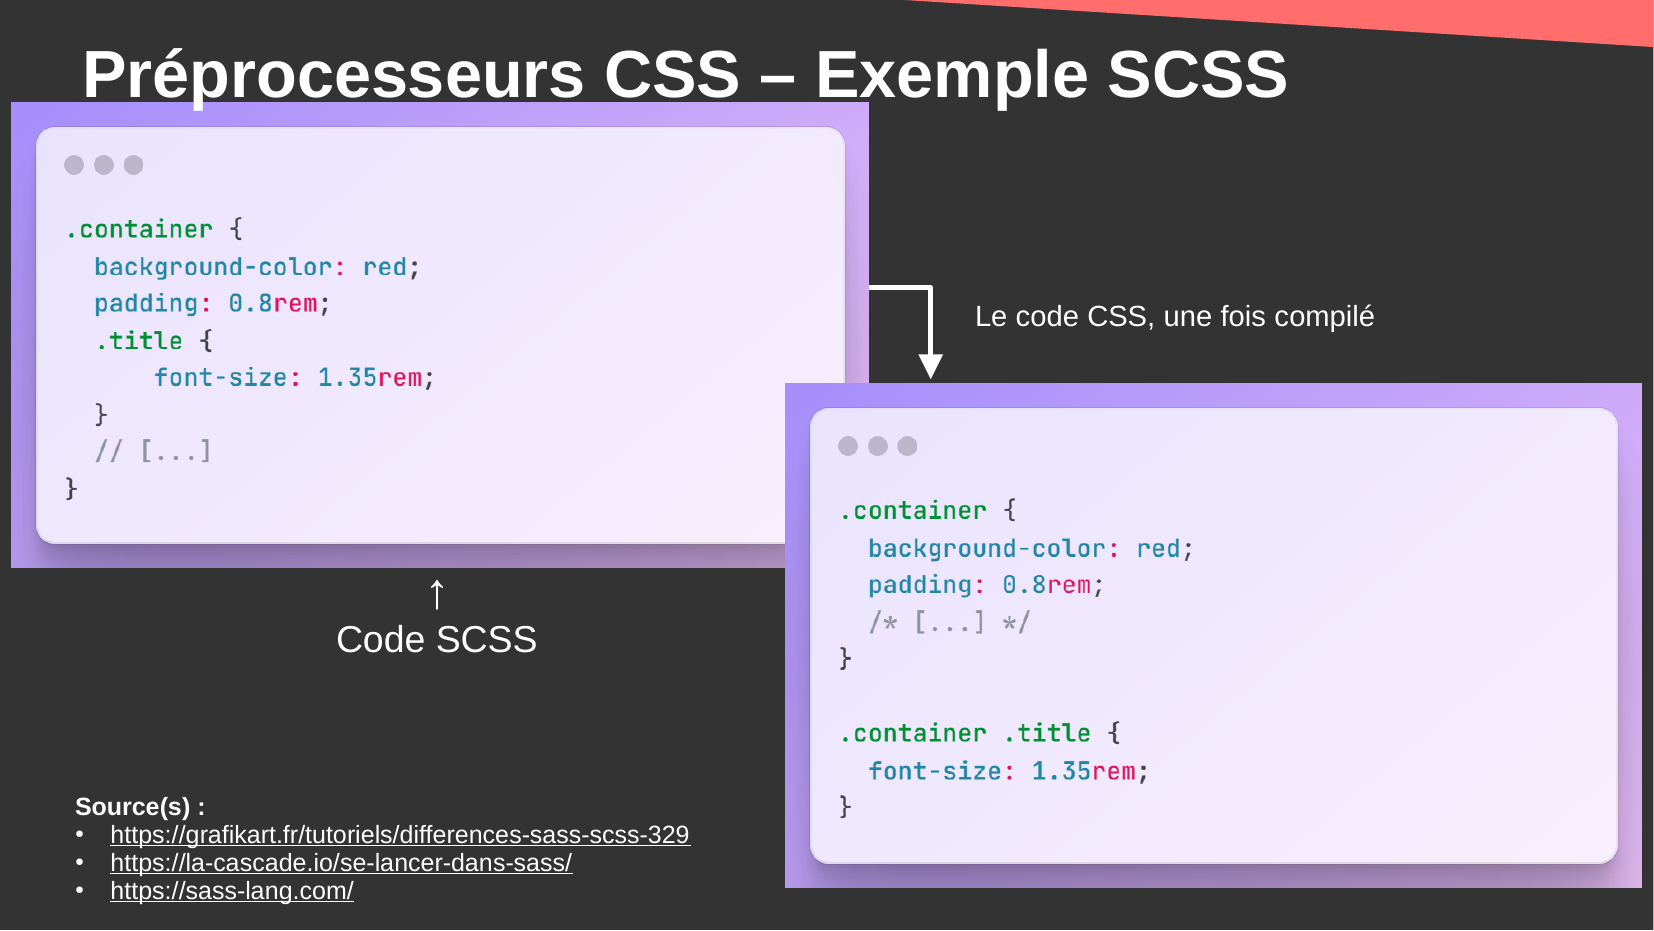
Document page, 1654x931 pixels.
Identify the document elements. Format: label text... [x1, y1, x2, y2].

text_box ↑ Code SCSS [230, 555, 644, 669]
picture [11, 102, 1642, 888]
text_box [904, 0, 1654, 48]
text_box Le code CSS, une fois compilé [960, 292, 1492, 382]
text_box Source(s) : https://grafikart.fr/tutoriels/differences-sass-scss-329 https://la-cascade.io/se-lancer-dans-sass/ https://sass-lang.com/ [60, 785, 1546, 929]
title Préprocesseurs CSS – Exemple SCSS [82, 37, 1571, 114]
